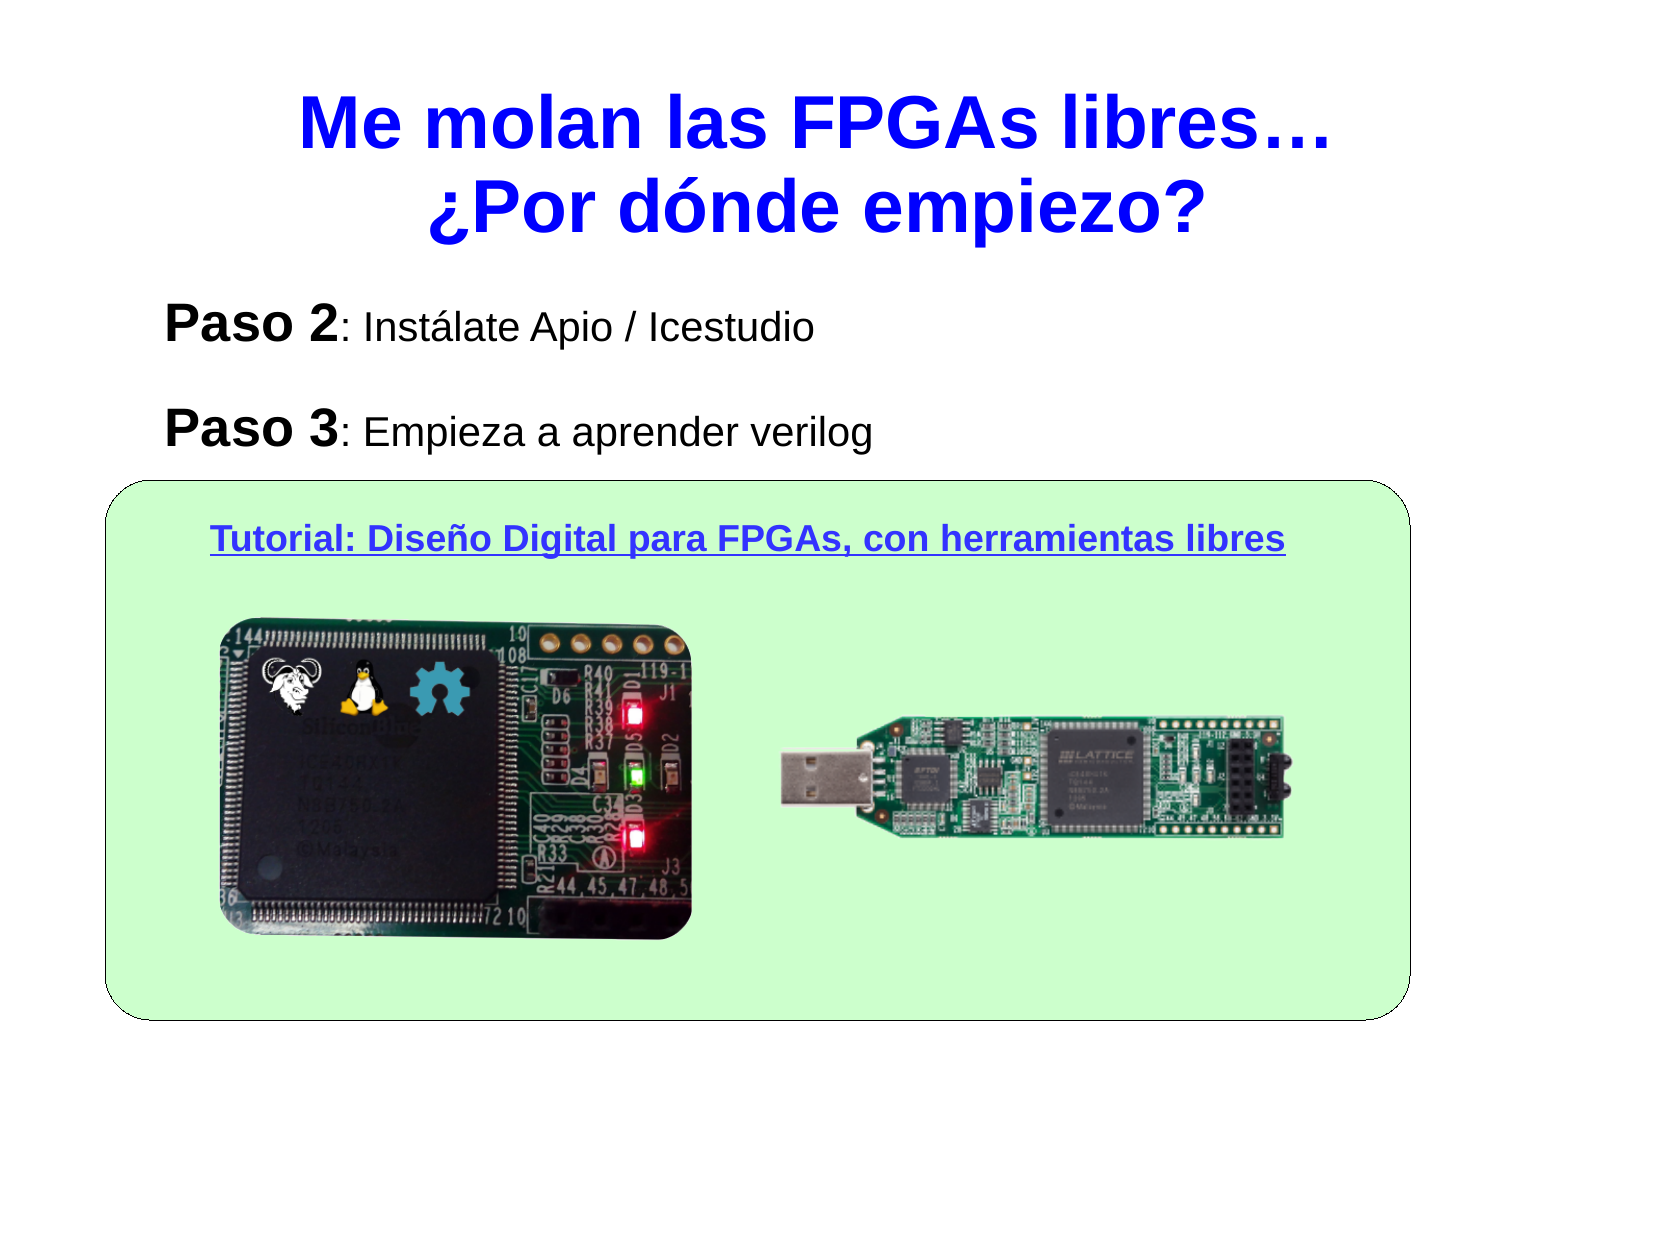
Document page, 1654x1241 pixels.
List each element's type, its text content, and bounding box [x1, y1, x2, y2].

picture [765, 699, 1306, 856]
text_box Tutorial: Diseño Digital para FPGAs, con herramientas libres [195, 510, 1321, 609]
text_box Paso 3: Empieza a aprender verilog [150, 390, 1276, 466]
picture [195, 592, 715, 960]
text_box [105, 480, 1411, 1021]
text_box Me molan las FPGAs libres… ¿Por dónde empiezo? [90, 73, 1546, 257]
text_box Paso 2: Instálate Apio / Icestudio [150, 285, 1276, 361]
